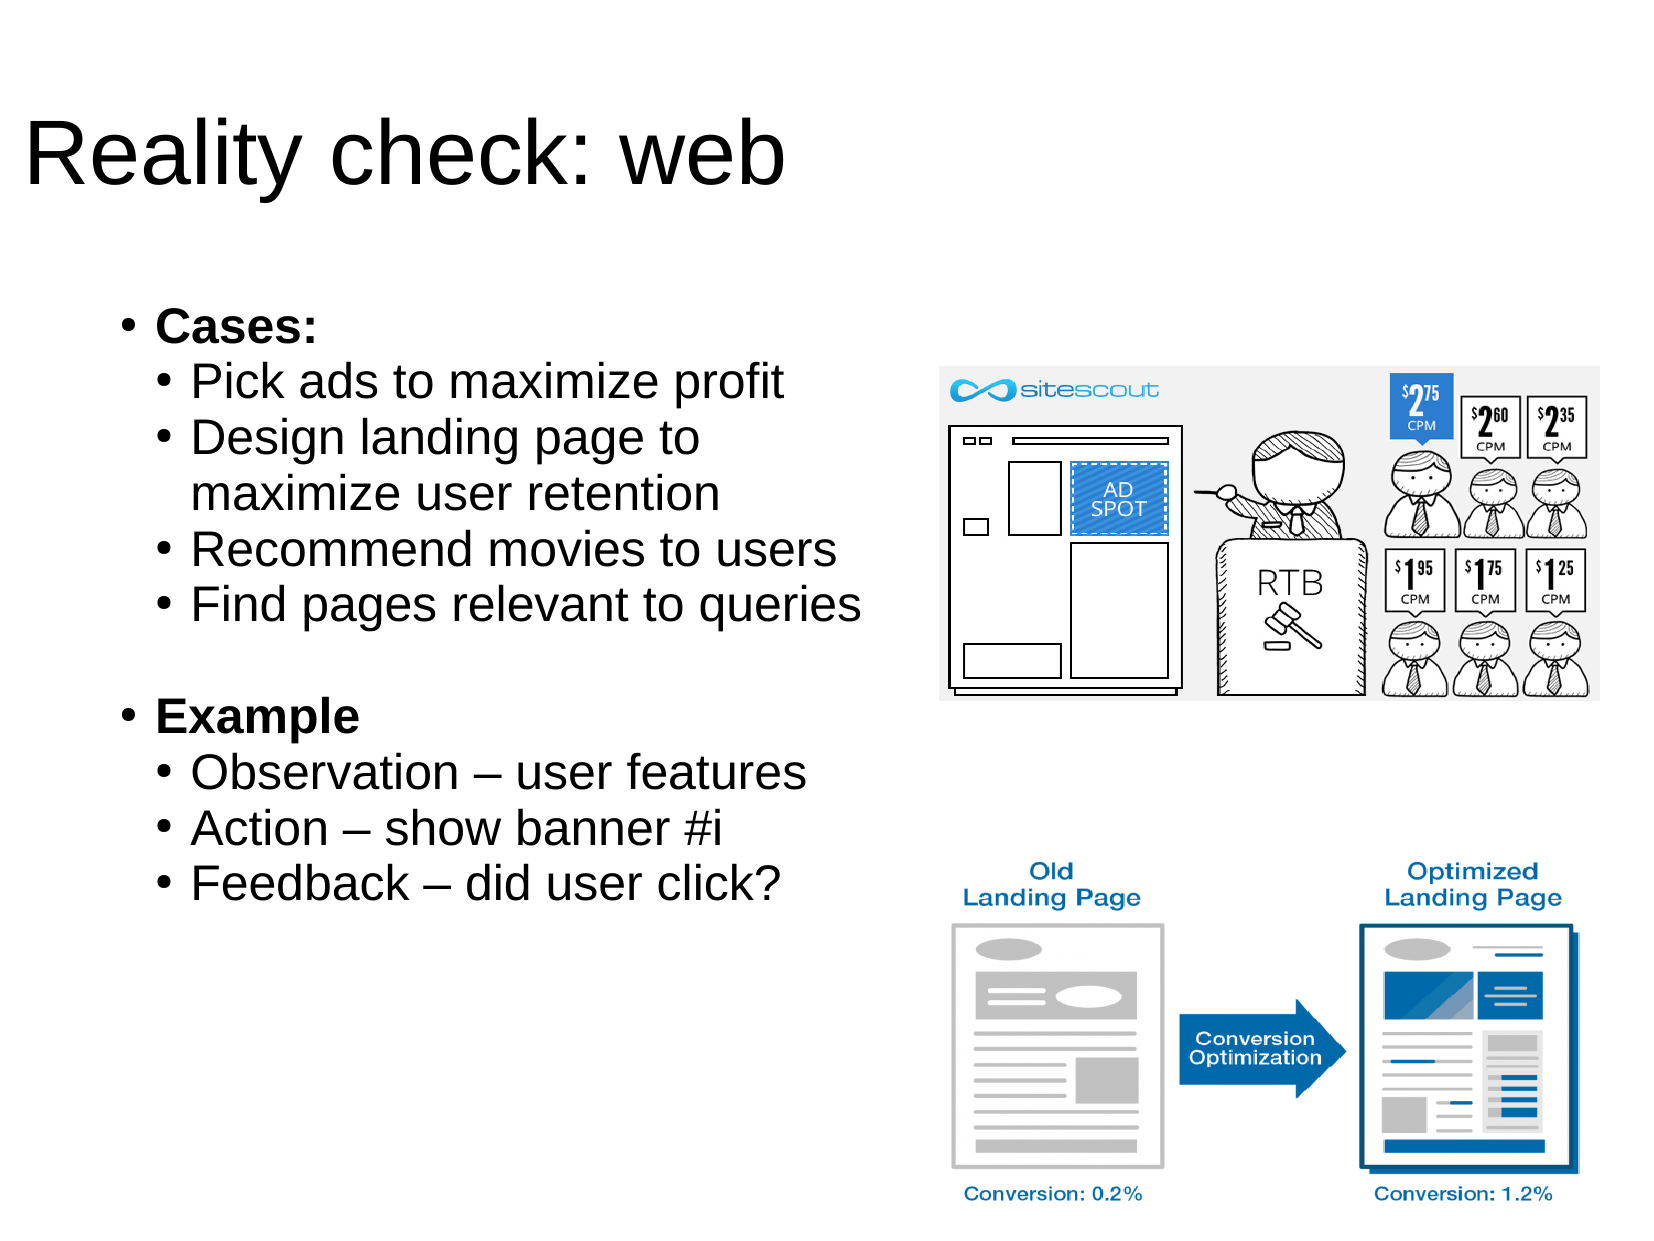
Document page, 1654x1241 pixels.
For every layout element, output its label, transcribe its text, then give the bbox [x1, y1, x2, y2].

title Reality check: web [23, 49, 1512, 257]
picture [939, 366, 1600, 701]
picture [940, 852, 1601, 1233]
text_box Cases: Pick ads to maximize profit Design landing page to maximize user retention Recommend movies to users Find pages relevant to queries Example Observation – user features Action – show banner #i Feedback – did user click? [104, 290, 901, 1038]
